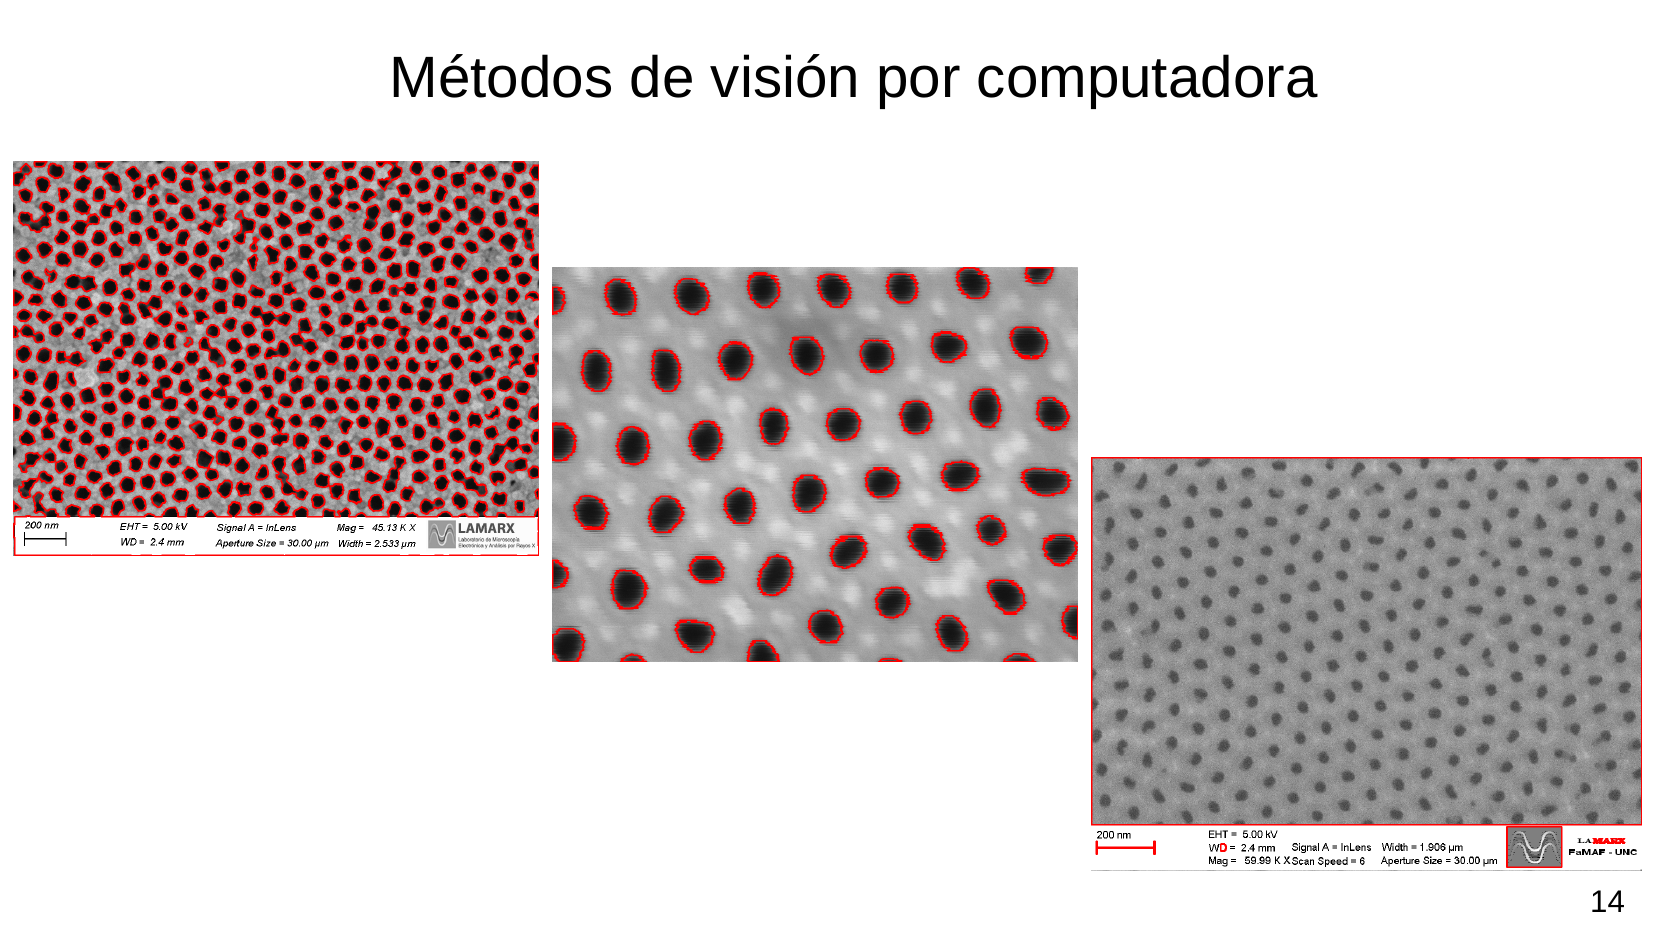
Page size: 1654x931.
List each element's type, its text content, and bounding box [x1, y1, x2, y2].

text_box <number> [1537, 877, 1641, 927]
text_box Métodos de visión por computadora [375, 37, 1331, 118]
picture [13, 161, 539, 556]
picture [552, 267, 1078, 662]
picture [1091, 457, 1642, 871]
